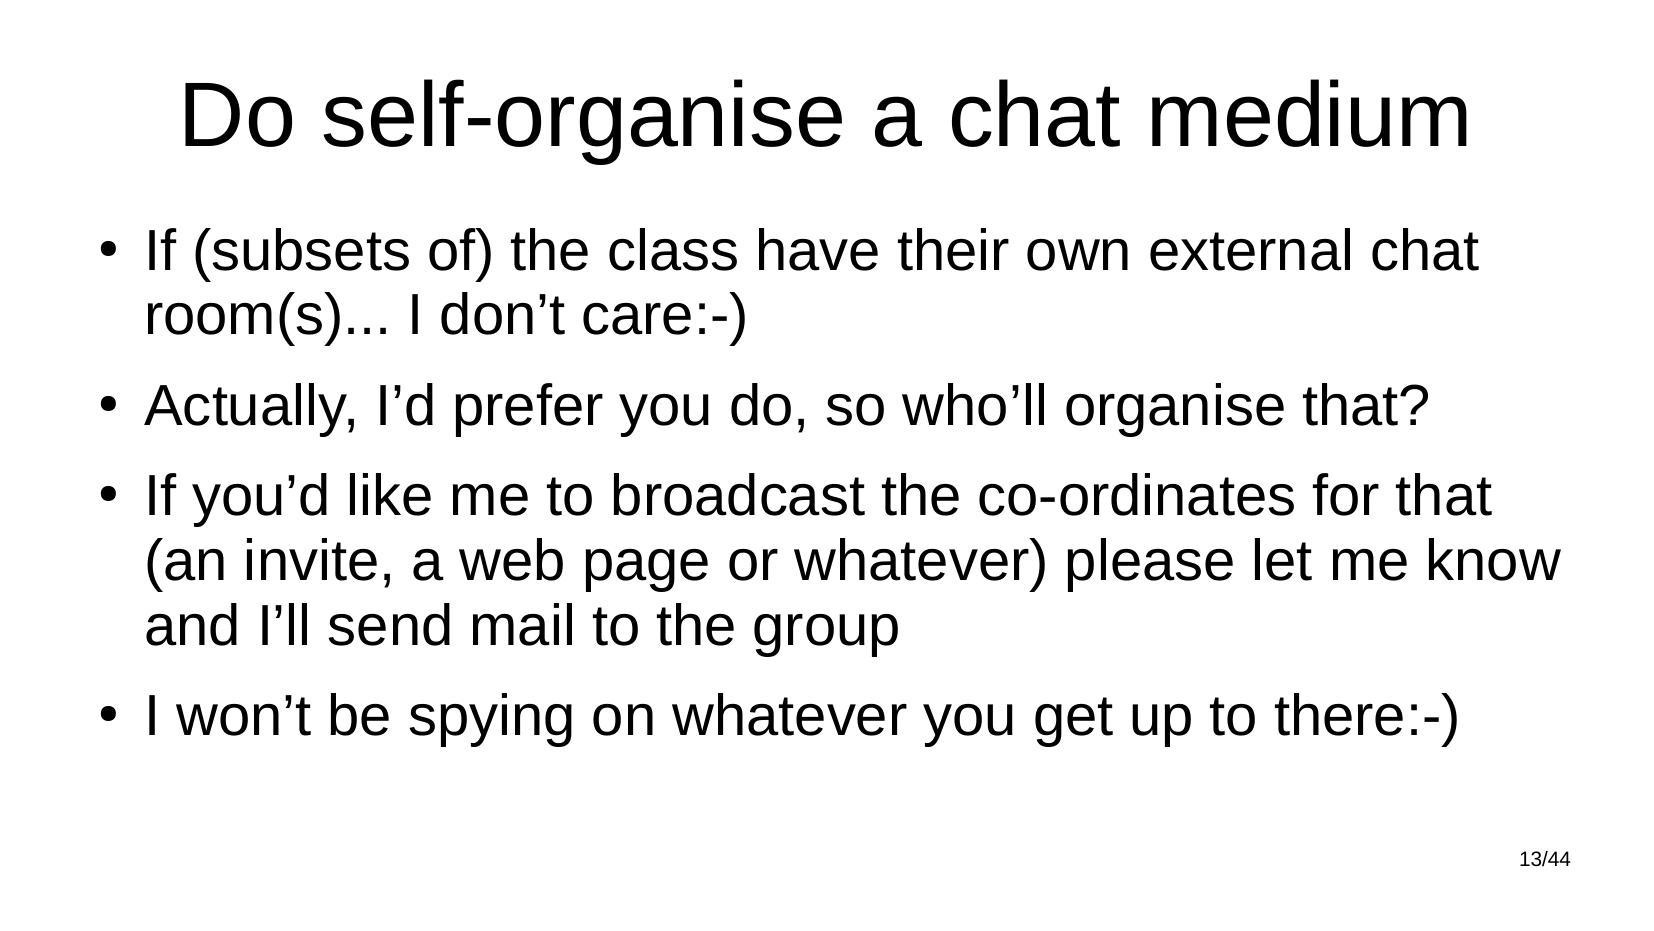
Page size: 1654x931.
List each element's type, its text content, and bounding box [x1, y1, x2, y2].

list If (subsets of) the class have their own external chat room(s)... I don’t care:-) Actually, I’d prefer you do, so who’ll organise that? If you’d like me to broadcast the co-ordinates for that (an invite, a web page or whatever) please let me know and I’ll send mail to the group I won’t be spying on whatever you get up to there:-) [82, 217, 1571, 758]
title Do self-organise a chat medium [82, 37, 1571, 193]
